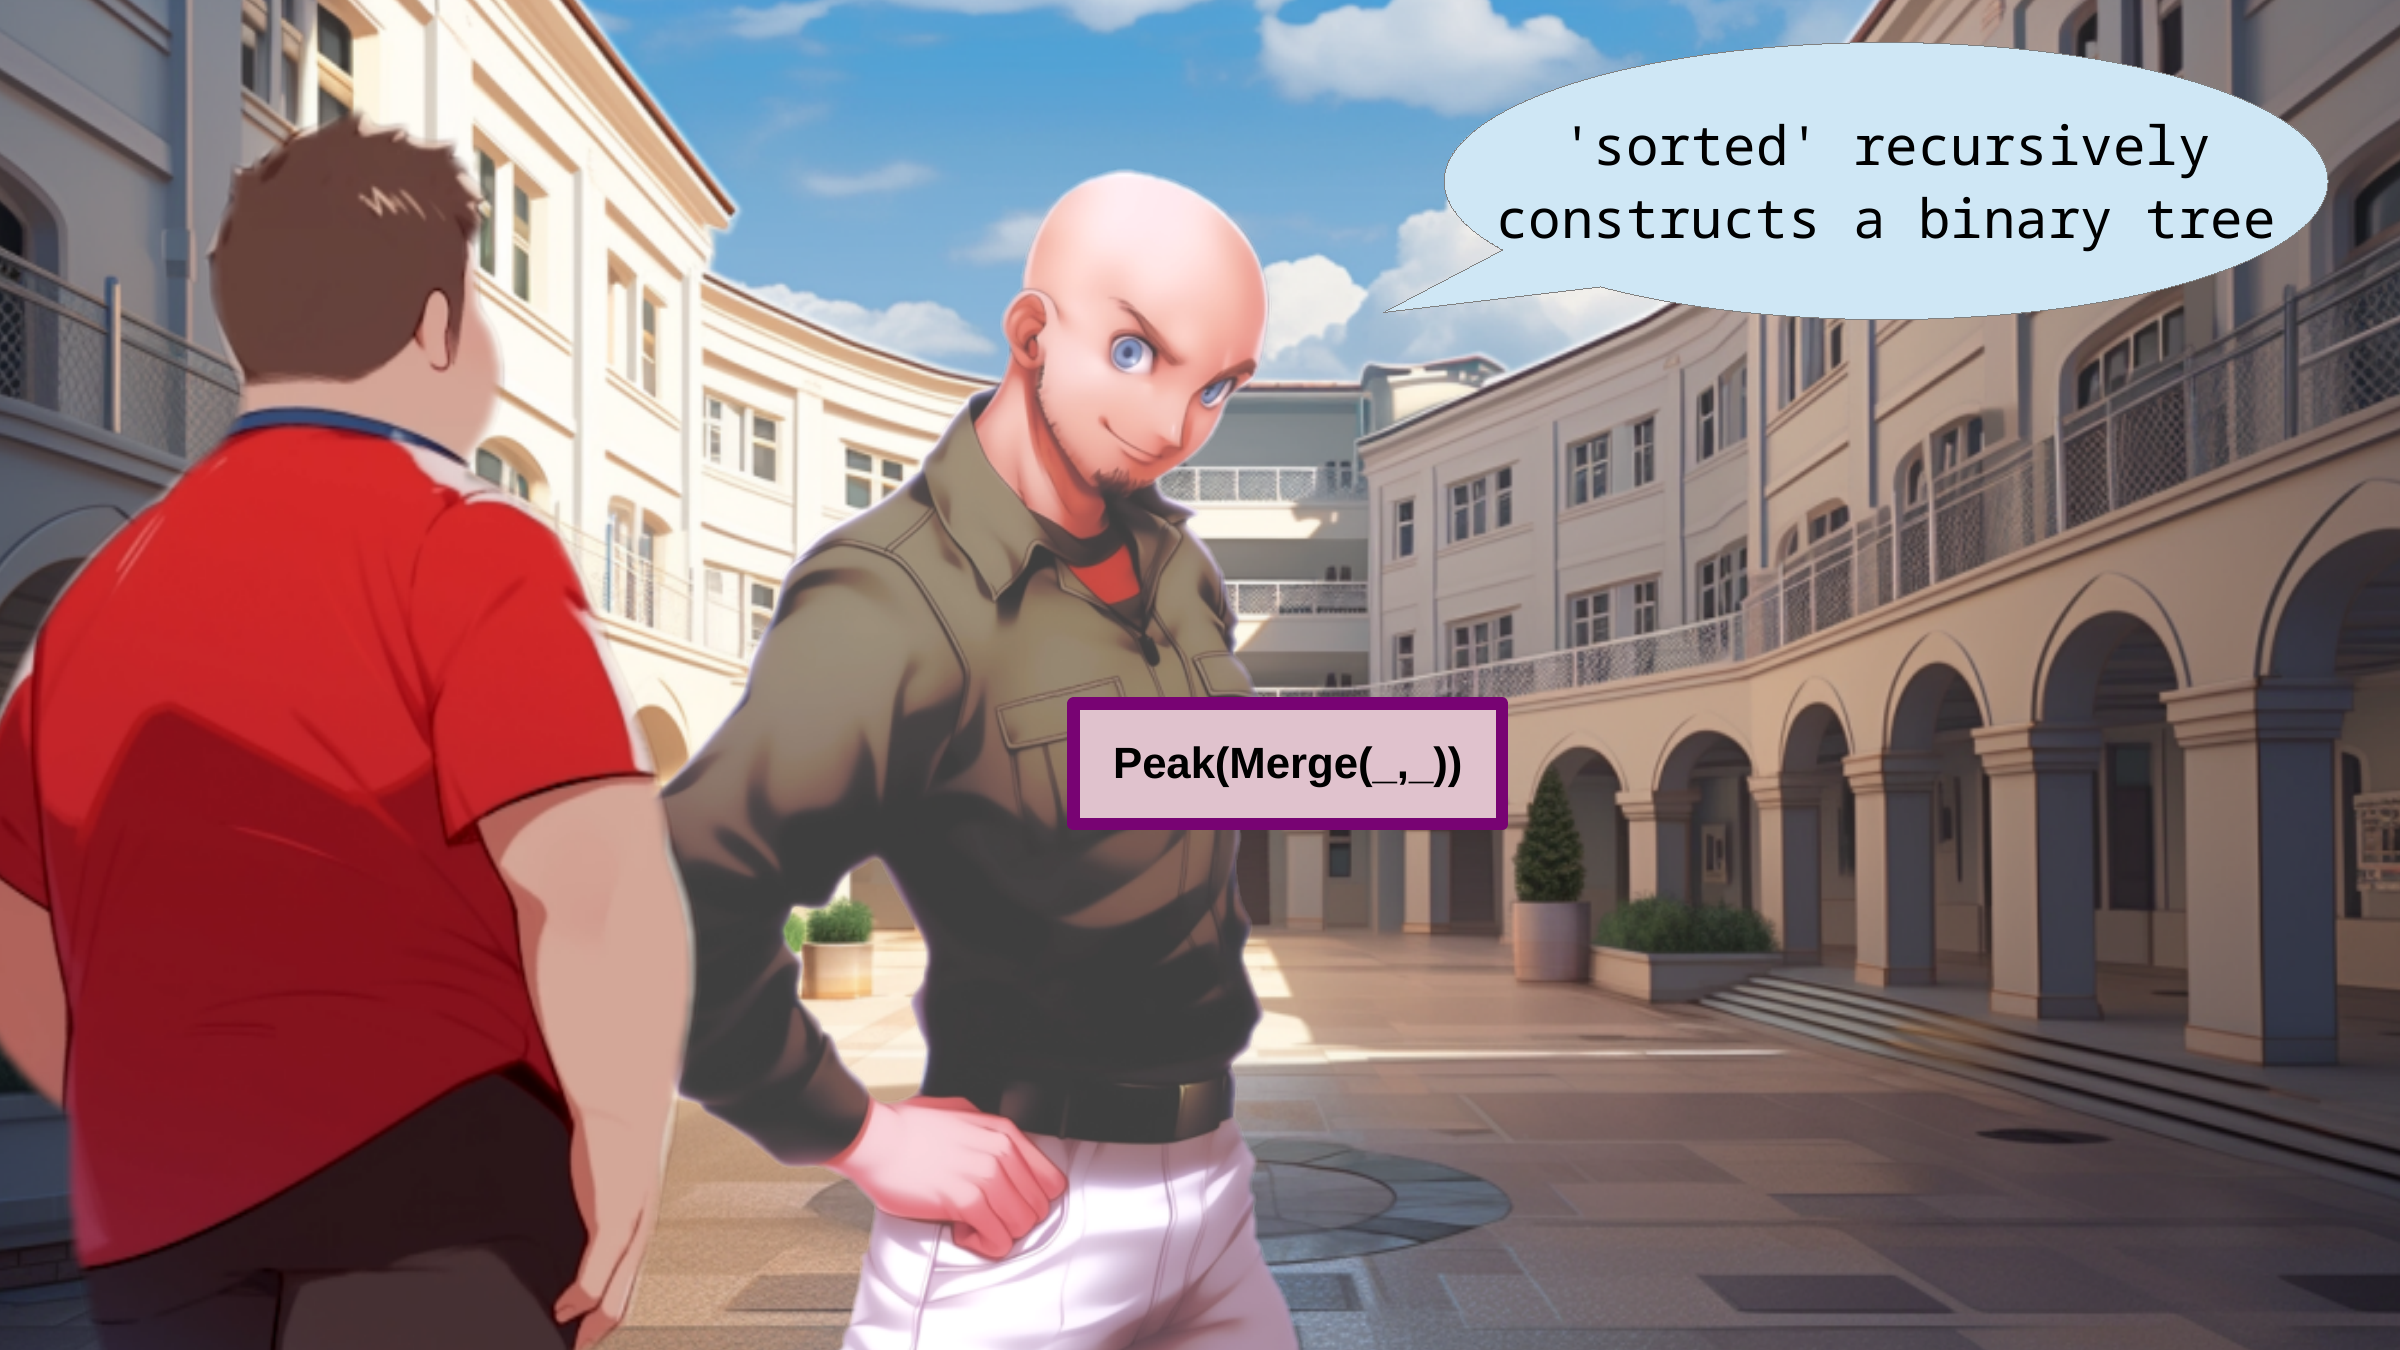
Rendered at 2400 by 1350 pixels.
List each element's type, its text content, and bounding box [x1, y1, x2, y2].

picture [0, 0, 2400, 1350]
text_box 'sorted' recursively constructs a binary tree [1383, 42, 2329, 320]
text_box Peak(Merge(_,_)) [1073, 703, 1503, 825]
